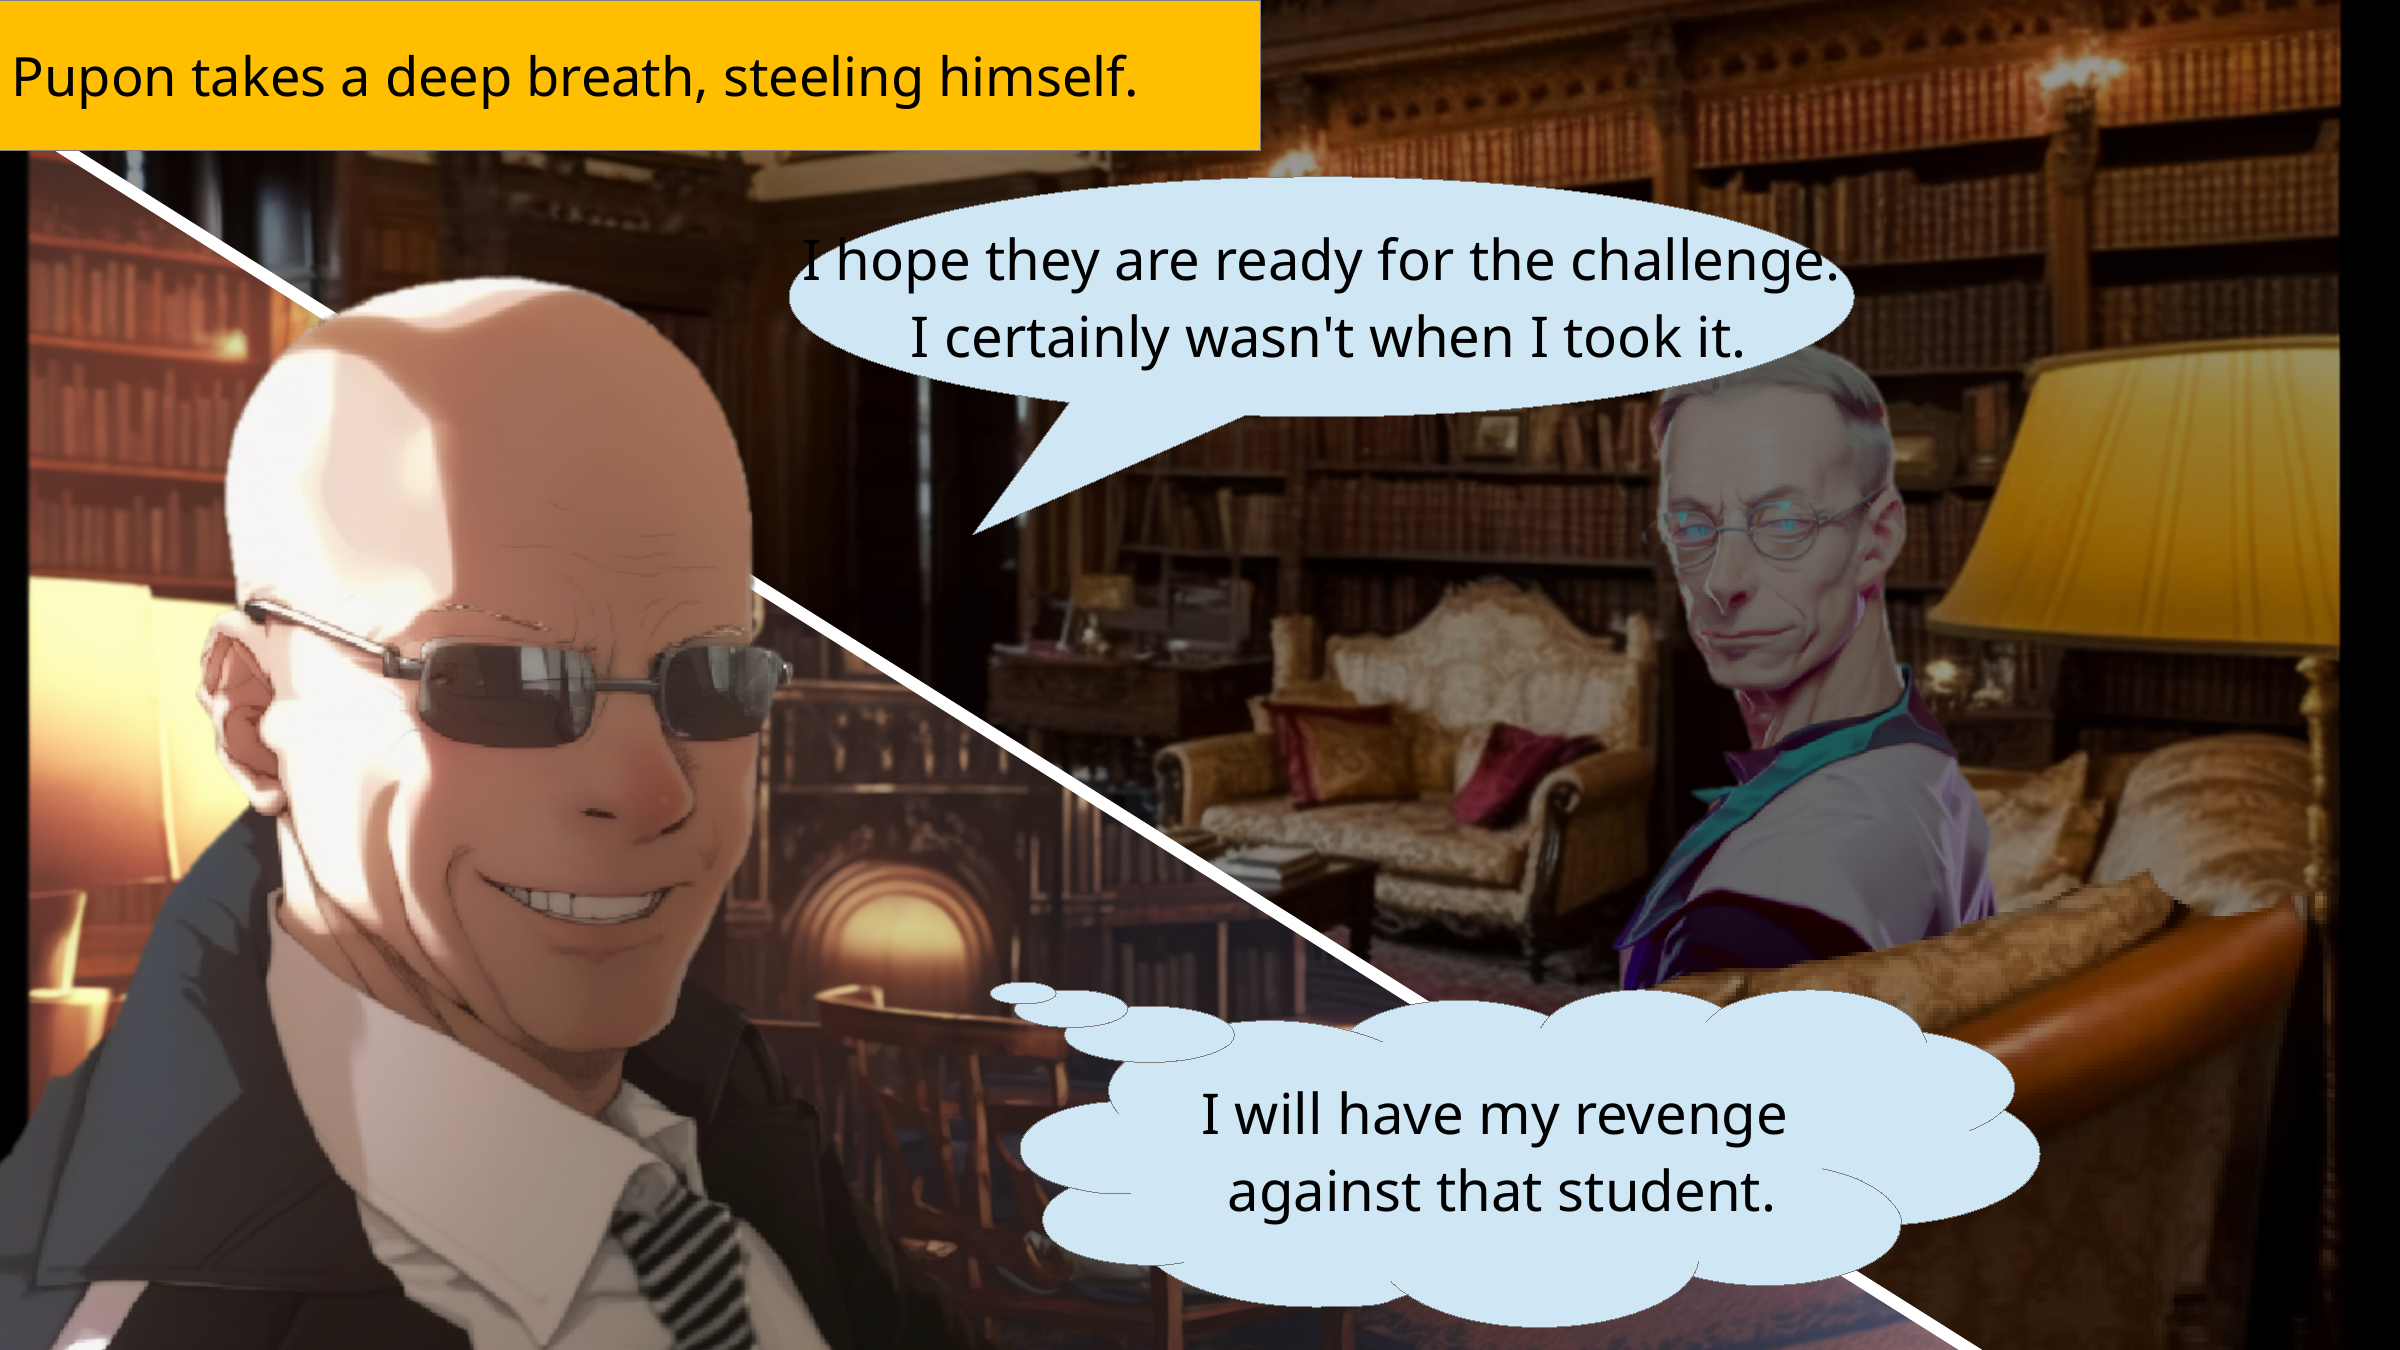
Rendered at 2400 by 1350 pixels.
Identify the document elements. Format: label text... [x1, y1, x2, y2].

text_box [0, 0, 2400, 1350]
text_box [1072, 1047, 1123, 1107]
text_box I will have my revenge against that student. [990, 982, 2041, 1328]
picture [0, 266, 1072, 1350]
text_box I hope they are ready for the challenge. I certainly wasn't when I took it. [789, 176, 1855, 535]
text_box Pupon takes a deep breath, steeling himself. [0, 0, 1261, 151]
